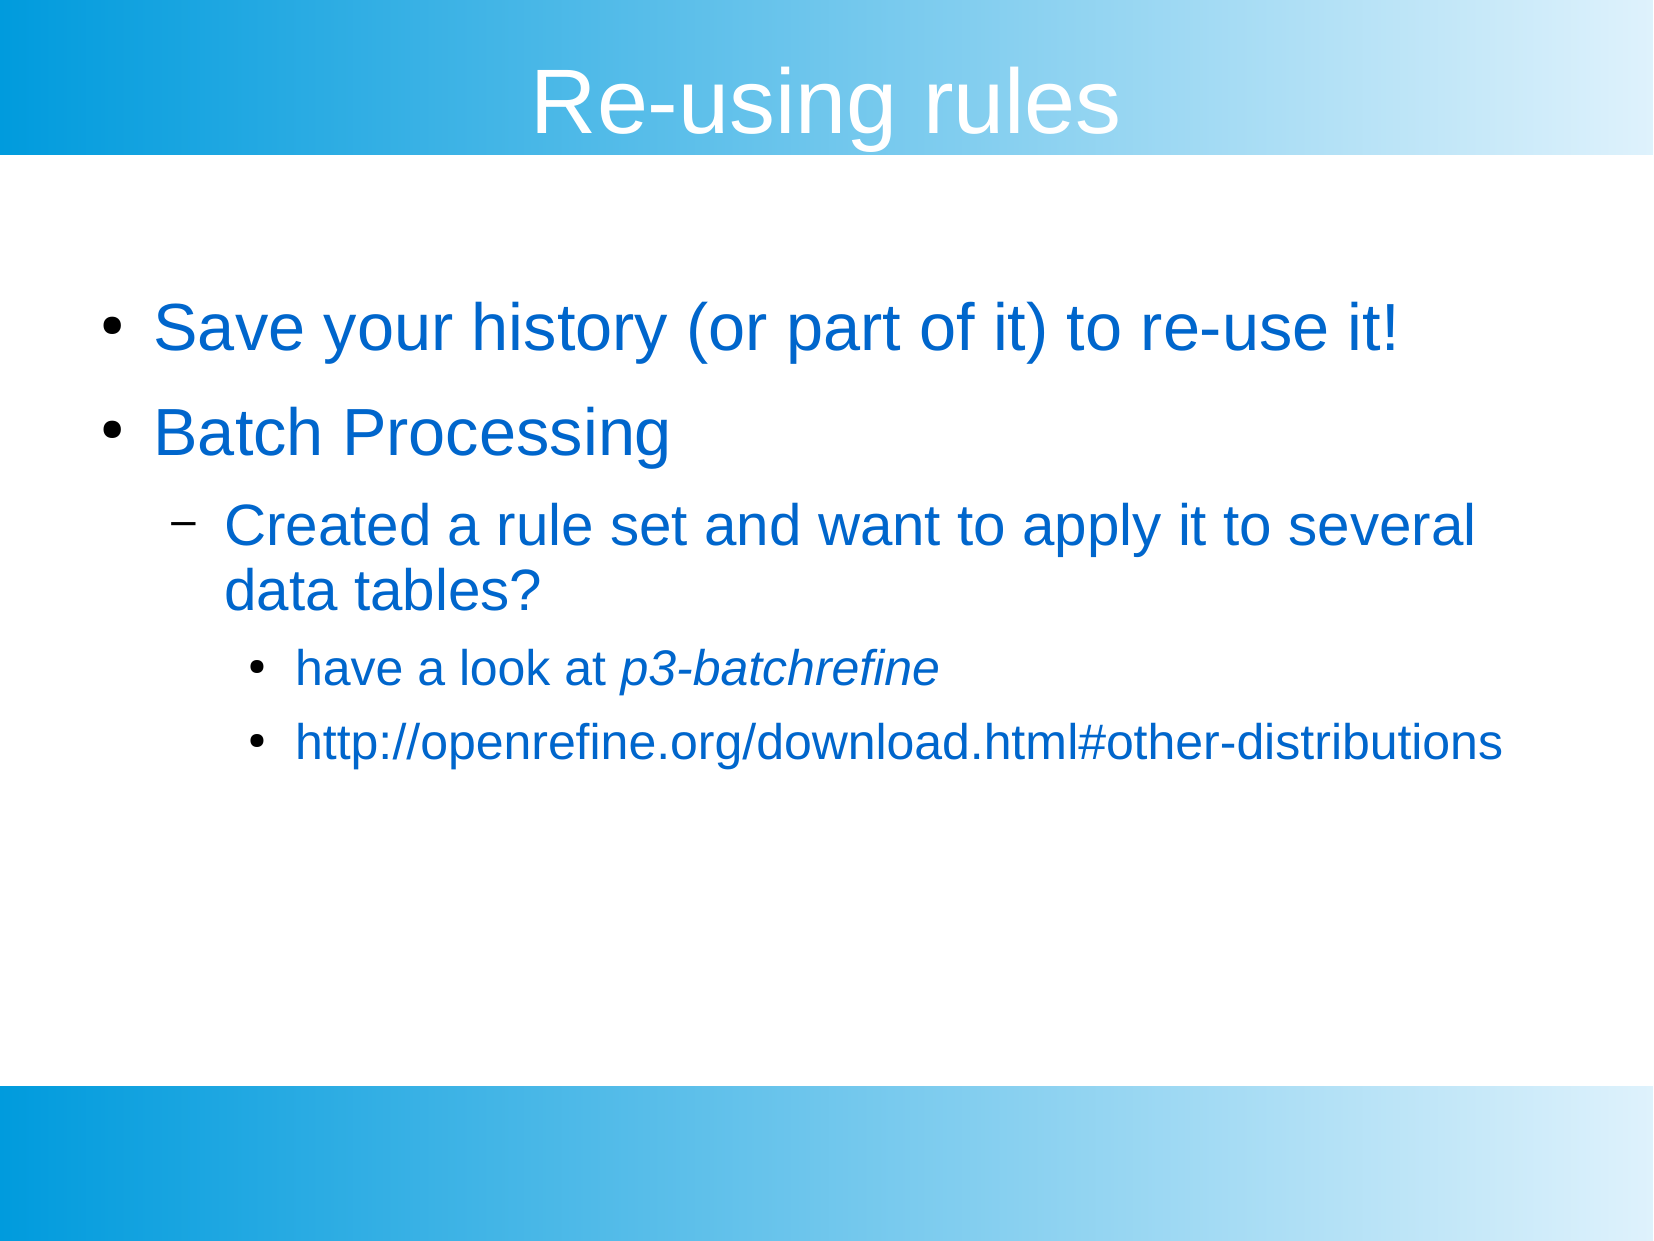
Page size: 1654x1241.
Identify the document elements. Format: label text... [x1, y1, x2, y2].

list Save your history (or part of it) to re-use it! Batch Processing Created a rule set and want to apply it to several data tables? have a look at p3-batchrefine http://openrefine.org/download.html#other-distributions [82, 290, 1571, 1010]
title Re-using rules [82, 49, 1571, 155]
